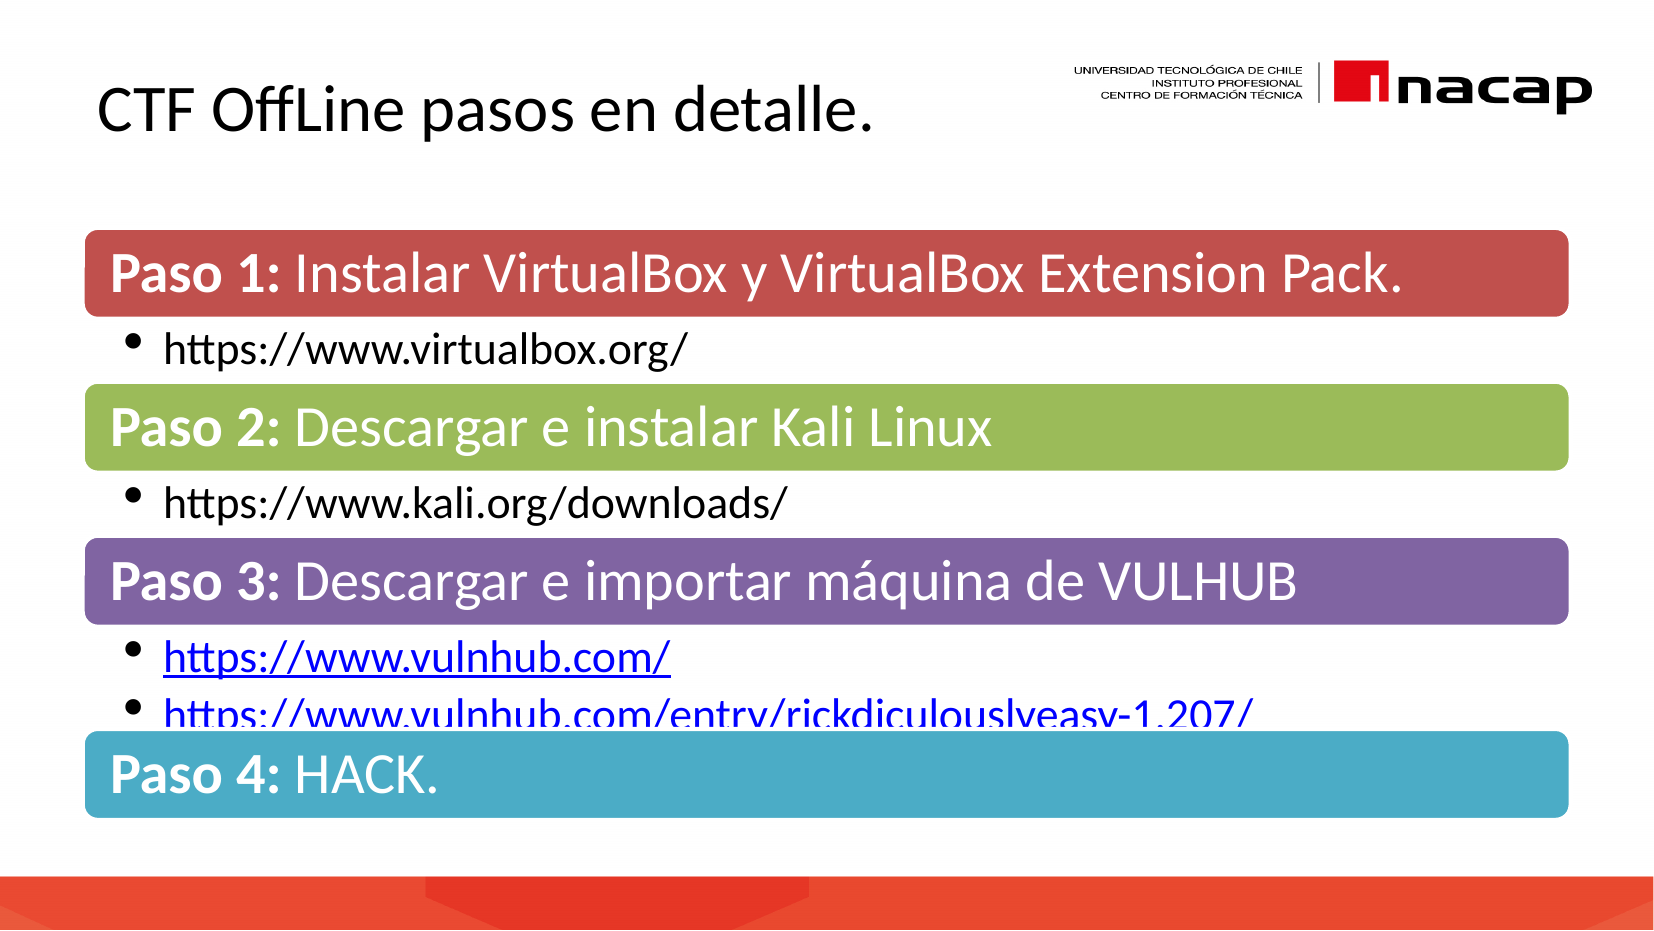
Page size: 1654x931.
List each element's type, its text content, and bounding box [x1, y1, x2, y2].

text_box Paso 4: HACK. [82, 728, 1571, 820]
text_box https://www.kali.org/downloads/ [82, 472, 1571, 536]
text_box Paso 2: Descargar e instalar Kali Linux [82, 381, 1571, 472]
text_box Paso 3: Descargar e importar máquina de VULHUB [82, 535, 1571, 626]
text_box CTF OffLine pasos en detalle. [82, 37, 1571, 193]
picture [0, 0, 1654, 930]
text_box https://www.virtualbox.org/ [82, 318, 1571, 382]
text_box Paso 1: Instalar VirtualBox y VirtualBox Extension Pack. [82, 227, 1571, 318]
text_box https://www.vulnhub.com/ https://www.vulnhub.com/entry/rickdiculouslyeasy-1,207/ [82, 626, 1571, 729]
